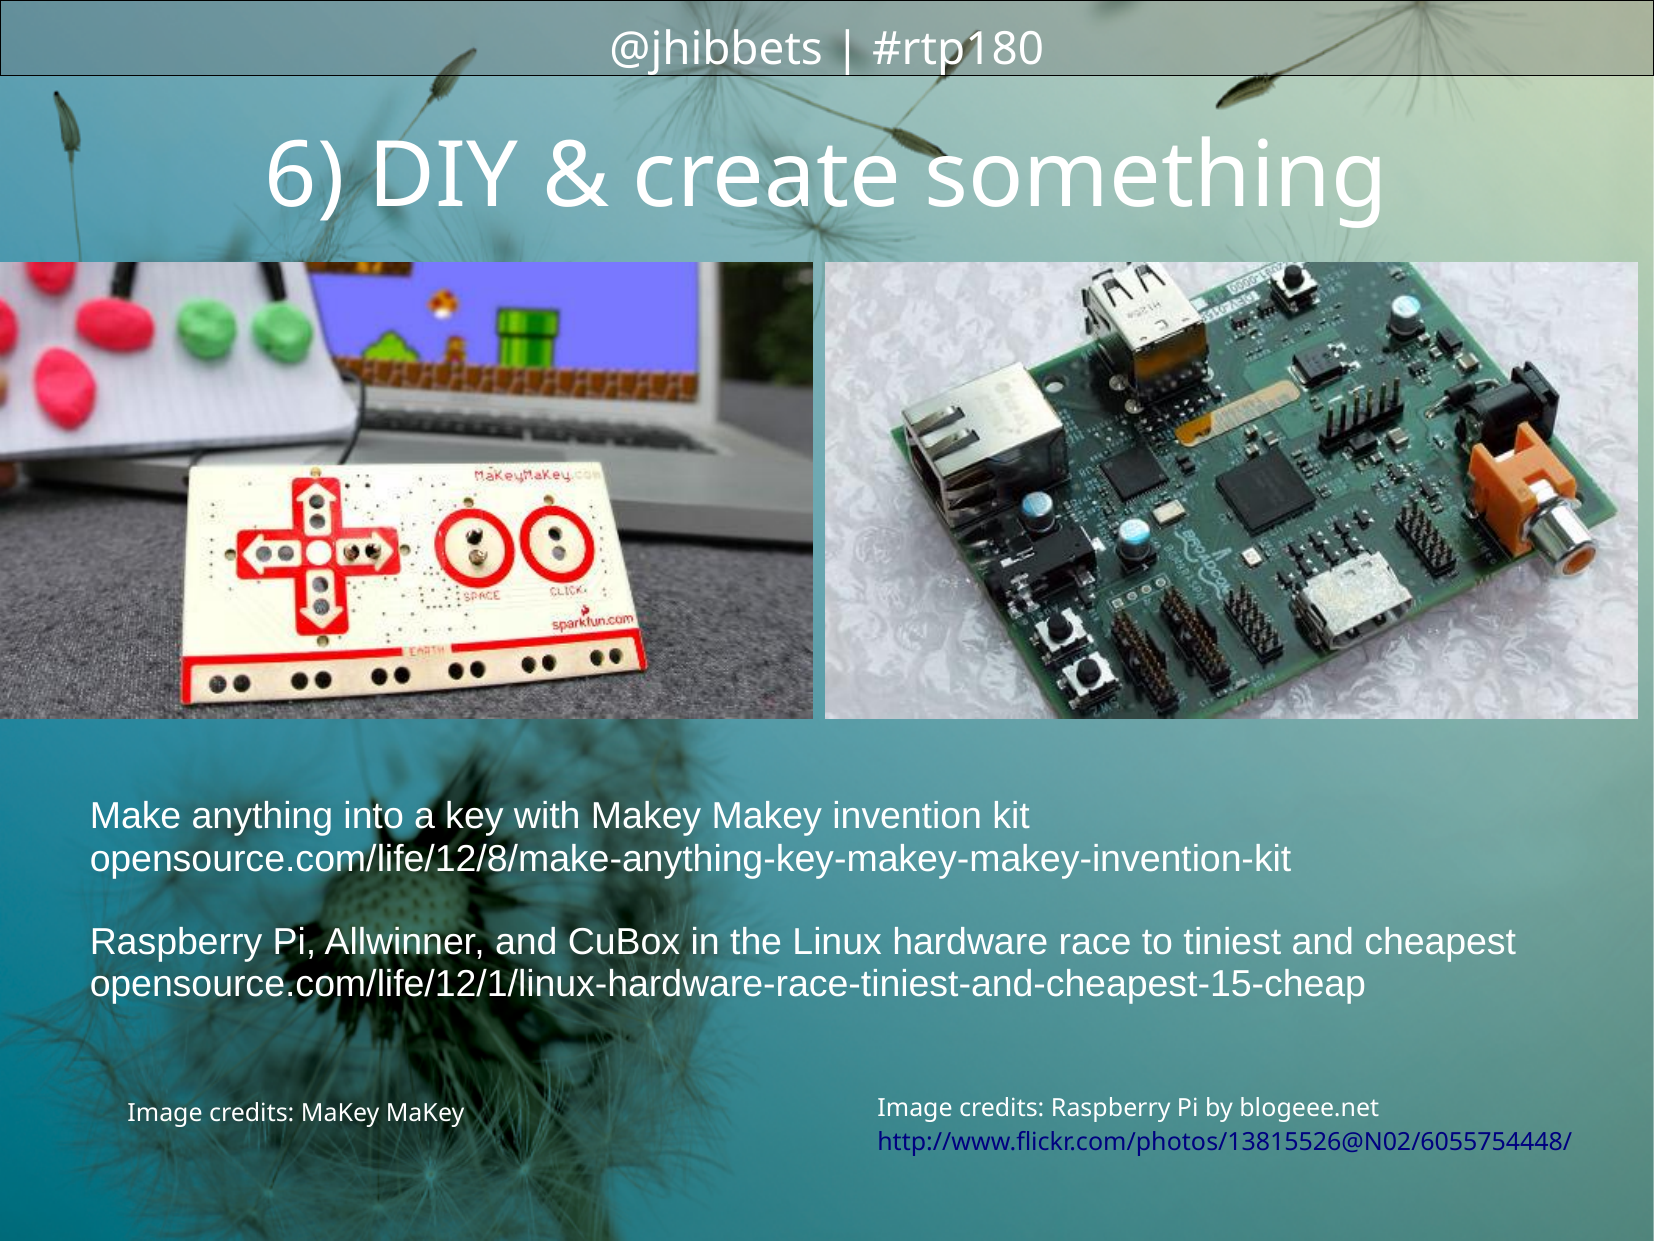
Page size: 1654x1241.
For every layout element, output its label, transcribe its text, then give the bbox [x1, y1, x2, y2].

text_box Image credits: MaKey MaKey [112, 1087, 487, 1131]
title 6) DIY & create something [82, 67, 1571, 275]
picture [0, 76, 1654, 1241]
text_box Image credits: Raspberry Pi by blogeee.net http://www.flickr.com/photos/13815526@N02/6055754448/ [862, 1082, 1598, 1154]
text_box Make anything into a key with Makey Makey invention kit opensource.com/life/12/8/make-anything-key-makey-makey-invention-kit Raspberry Pi, Allwinner, and CuBox in the Linux hardware race to tiniest and cheapest opensource.com/life/12/1/linux-hardware-race-tiniest-and-cheapest-15-cheap [75, 787, 1532, 1013]
